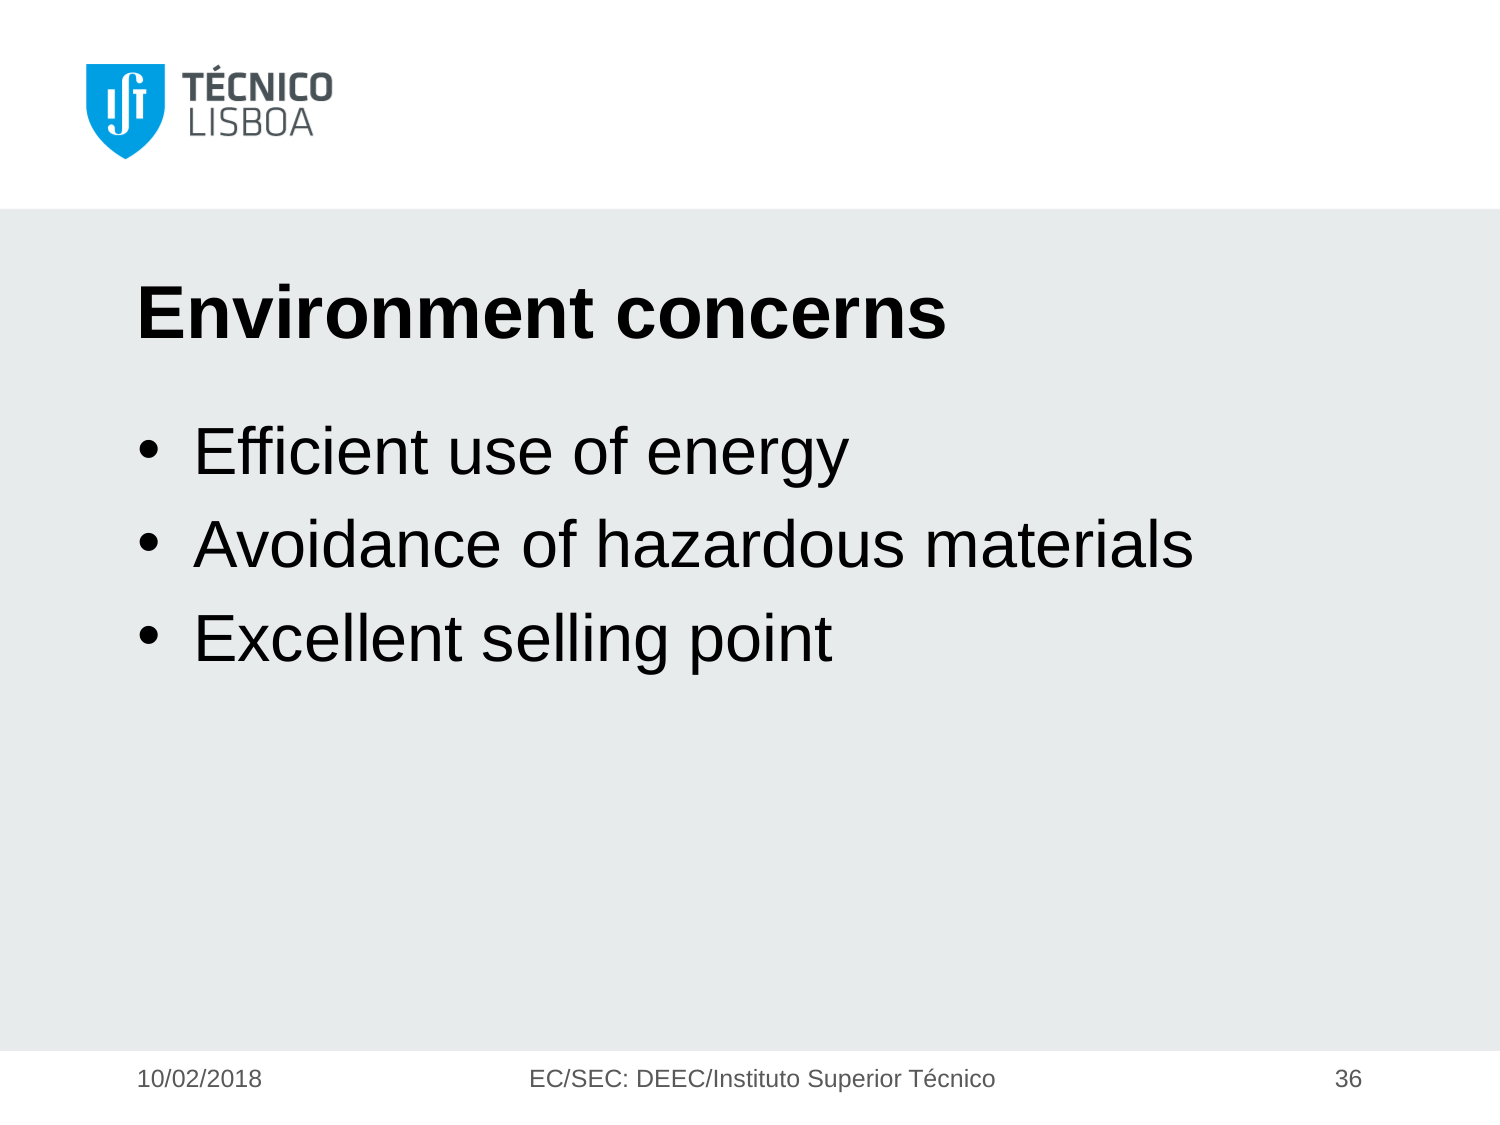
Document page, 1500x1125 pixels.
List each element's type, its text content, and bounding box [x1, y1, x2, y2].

footer EC/SEC: DEEC/Instituto Superior Técnico [512, 1052, 1021, 1103]
slide_number 10/02/2018 [121, 1052, 425, 1103]
list Efficient use of energy Avoidance of hazardous materials Excellent selling point [121, 400, 1378, 1005]
picture [0, 0, 1500, 1125]
slide_number <number> [1077, 1052, 1378, 1103]
title Environment concerns [121, 237, 1378, 381]
